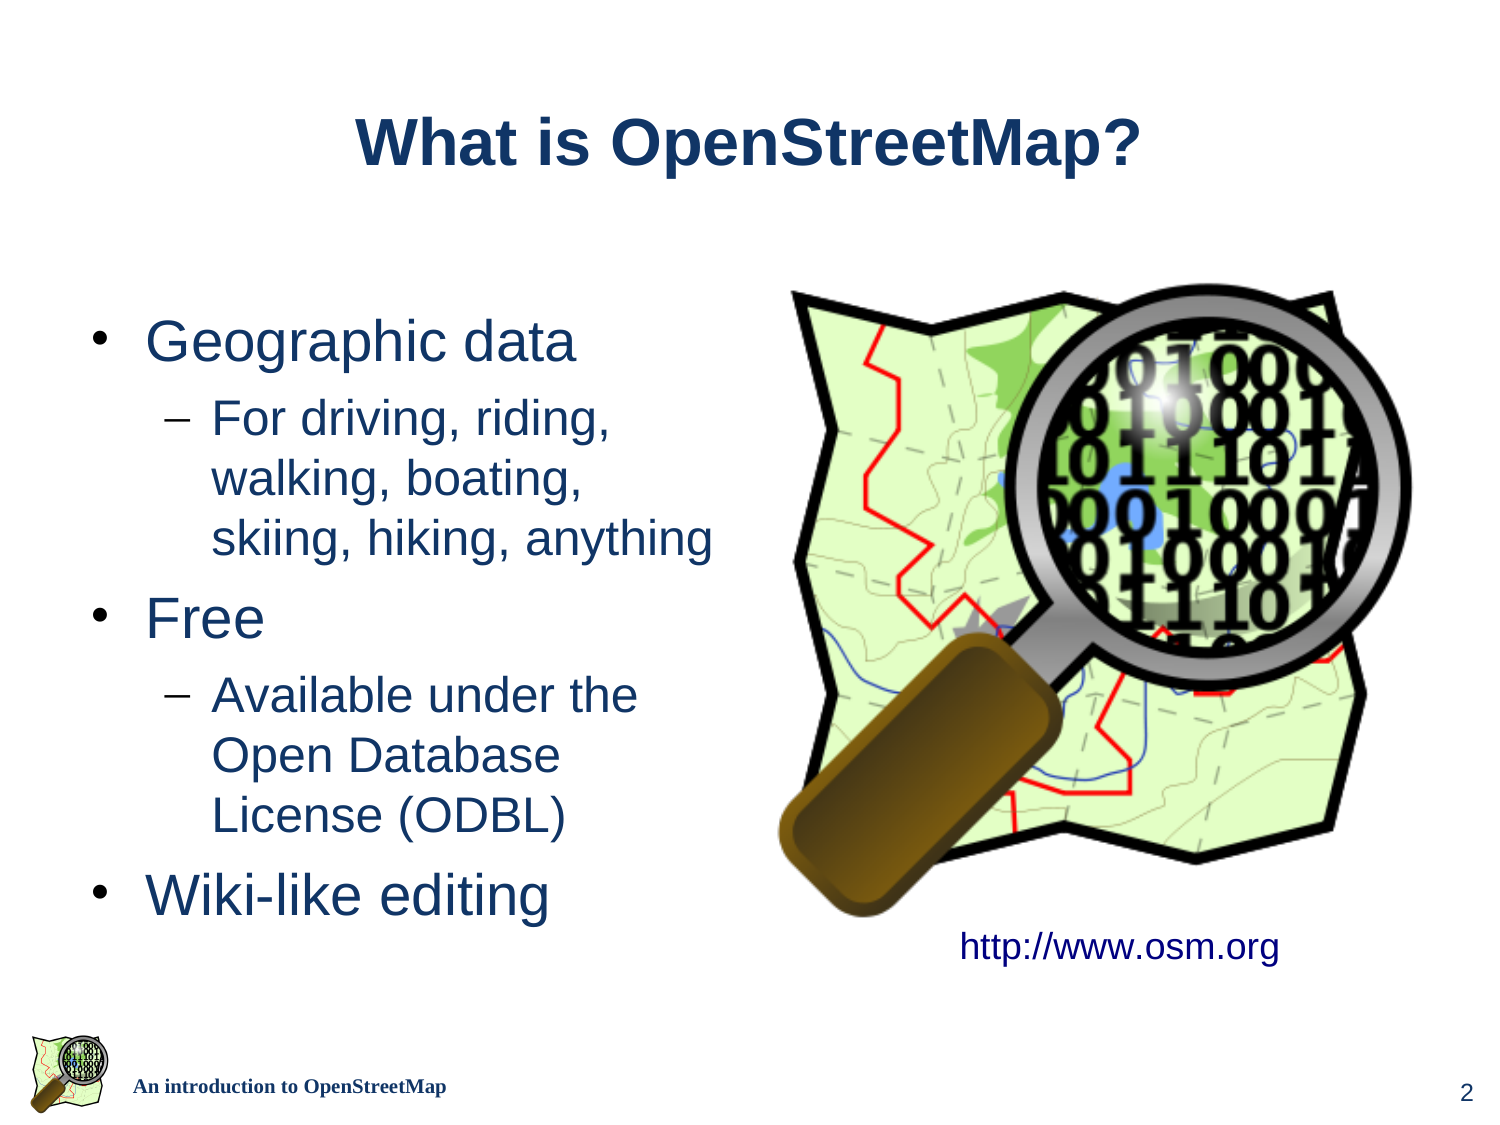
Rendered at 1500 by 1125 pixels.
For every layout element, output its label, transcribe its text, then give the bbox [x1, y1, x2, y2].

picture [29, 1033, 110, 1114]
list Geographic data For driving, riding, walking, boating, skiing, hiking, anything Free Available under the Open Database License (ODBL) Wiki-like editing [74, 295, 734, 1038]
text_box http://www.osm.org [944, 914, 1296, 975]
title What is OpenStreetMap? [74, 37, 1425, 240]
picture [767, 265, 1427, 925]
